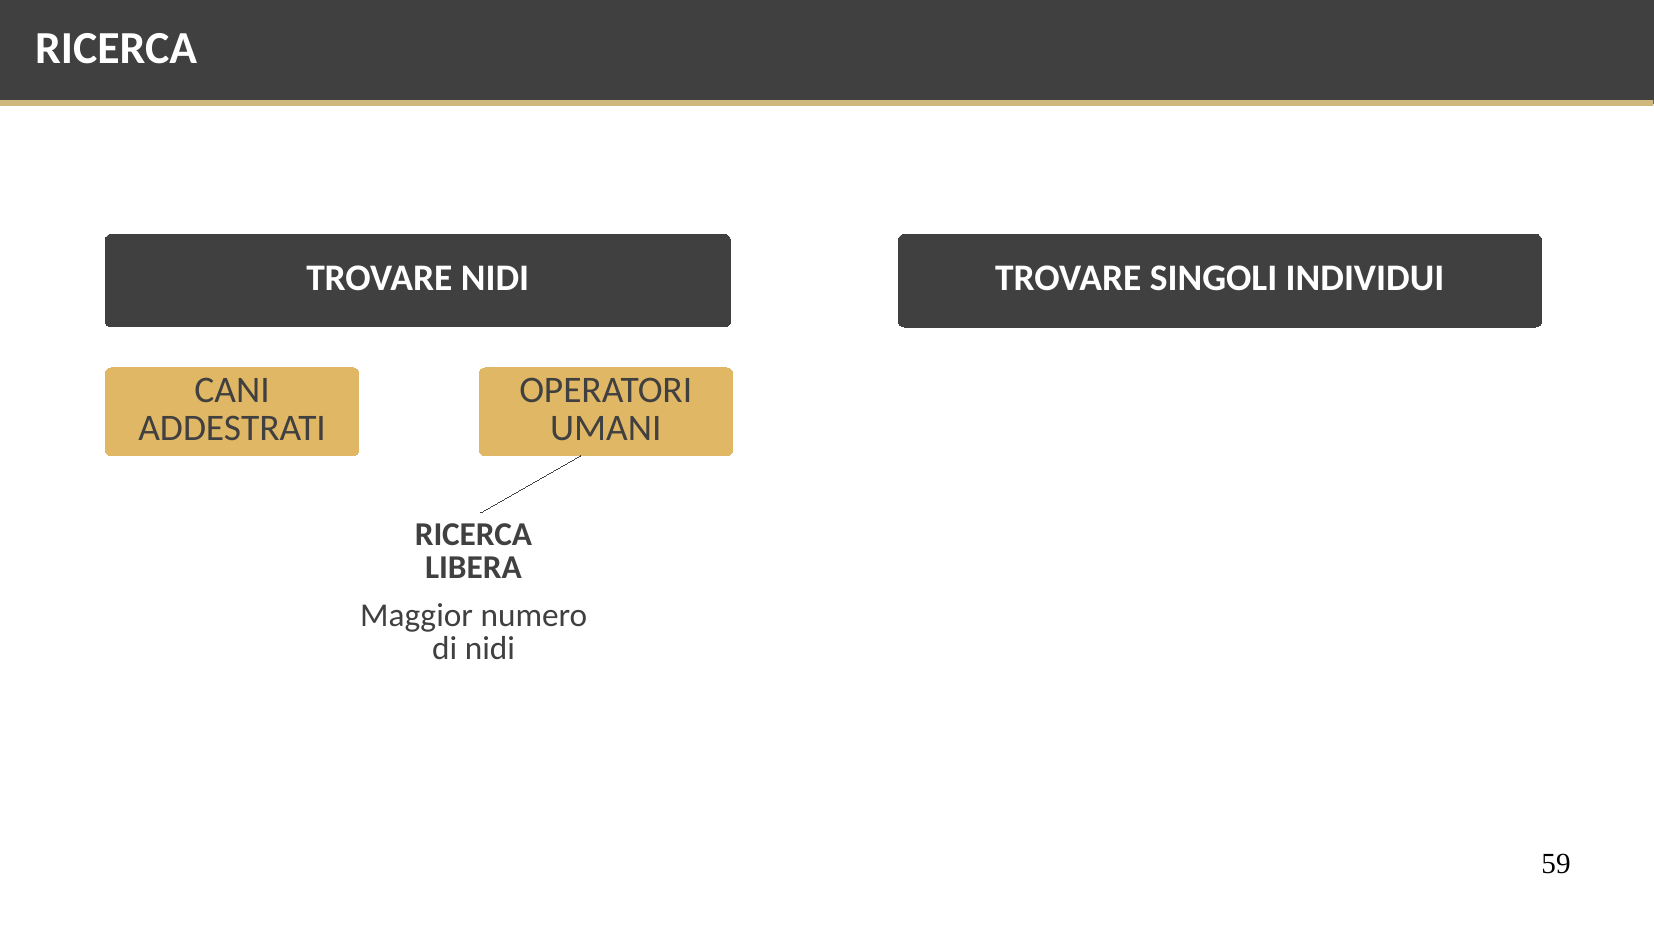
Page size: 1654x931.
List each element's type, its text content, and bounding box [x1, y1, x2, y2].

text_box OPERATORI UMANI [479, 367, 733, 456]
text_box TROVARE SINGOLI INDIVIDUI [898, 234, 1542, 328]
text_box RICERCA [0, 0, 1654, 100]
text_box CANI ADDESTRATI [105, 367, 359, 456]
text_box RICERCA LIBERA Maggior numero di nidi [341, 512, 606, 676]
text_box TROVARE NIDI [105, 234, 731, 327]
